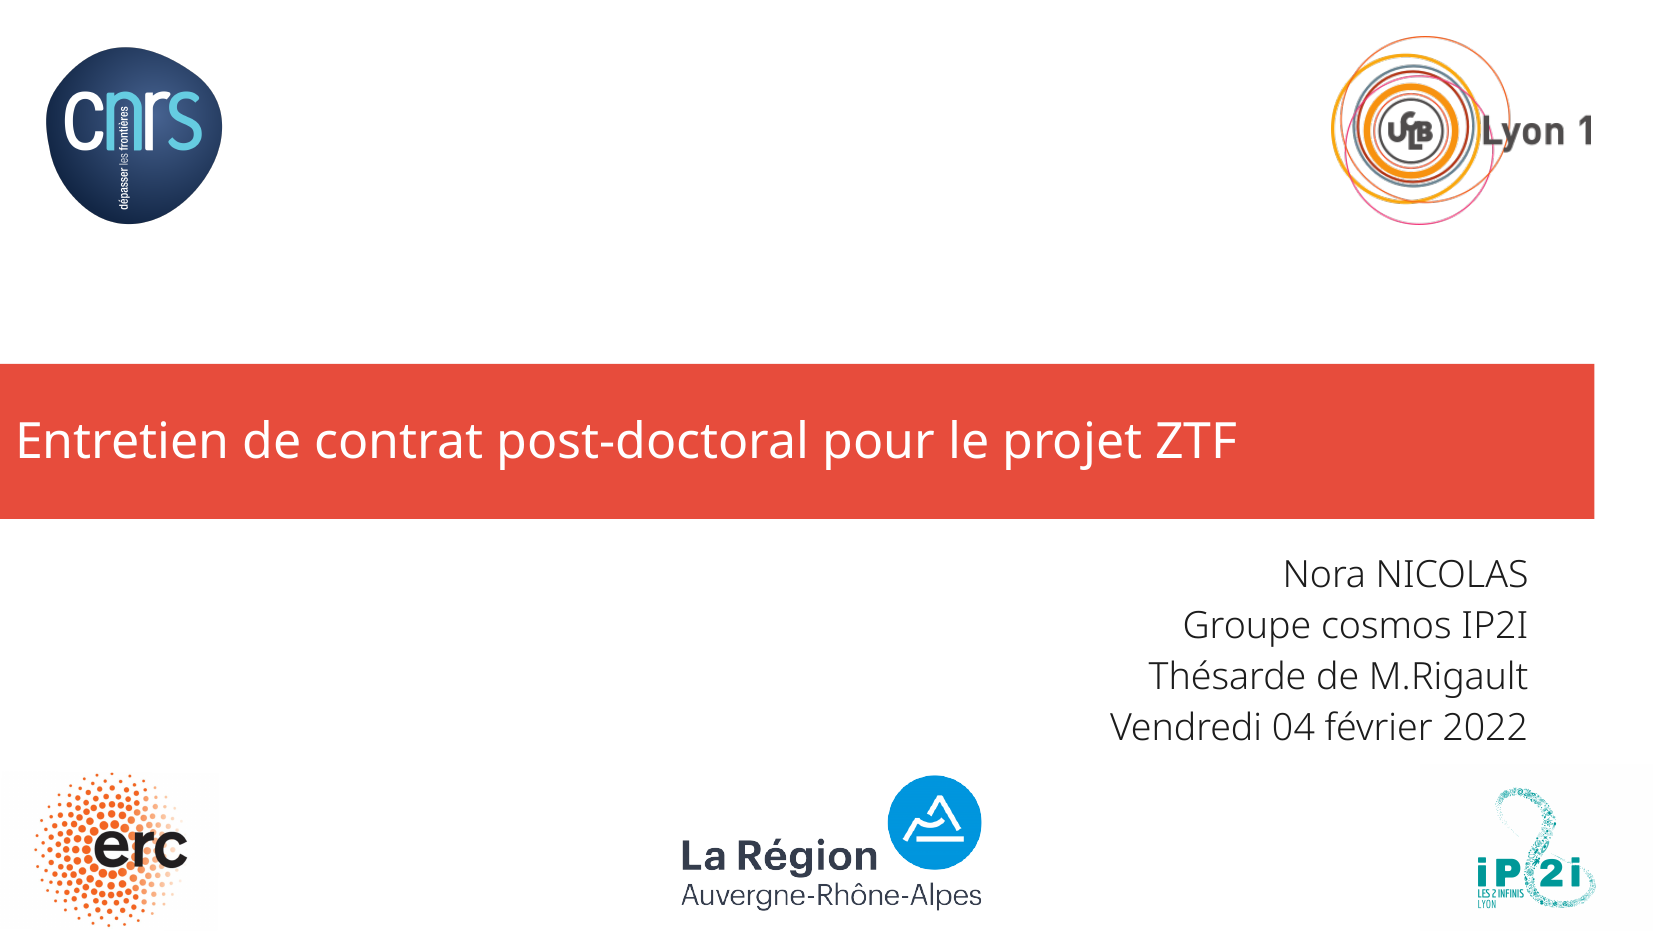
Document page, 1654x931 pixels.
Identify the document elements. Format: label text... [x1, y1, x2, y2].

picture [0, 771, 219, 931]
picture [45, 44, 223, 226]
picture [1331, 36, 1591, 226]
title Entretien de contrat post-doctoral pour le projet ZTF [15, 405, 1591, 466]
picture [645, 738, 1018, 931]
picture [1420, 764, 1654, 931]
text_box Nora NICOLAS Groupe cosmos IP2I Thésarde de M.Rigault Vendredi 04 février 2022 [1110, 547, 1591, 751]
